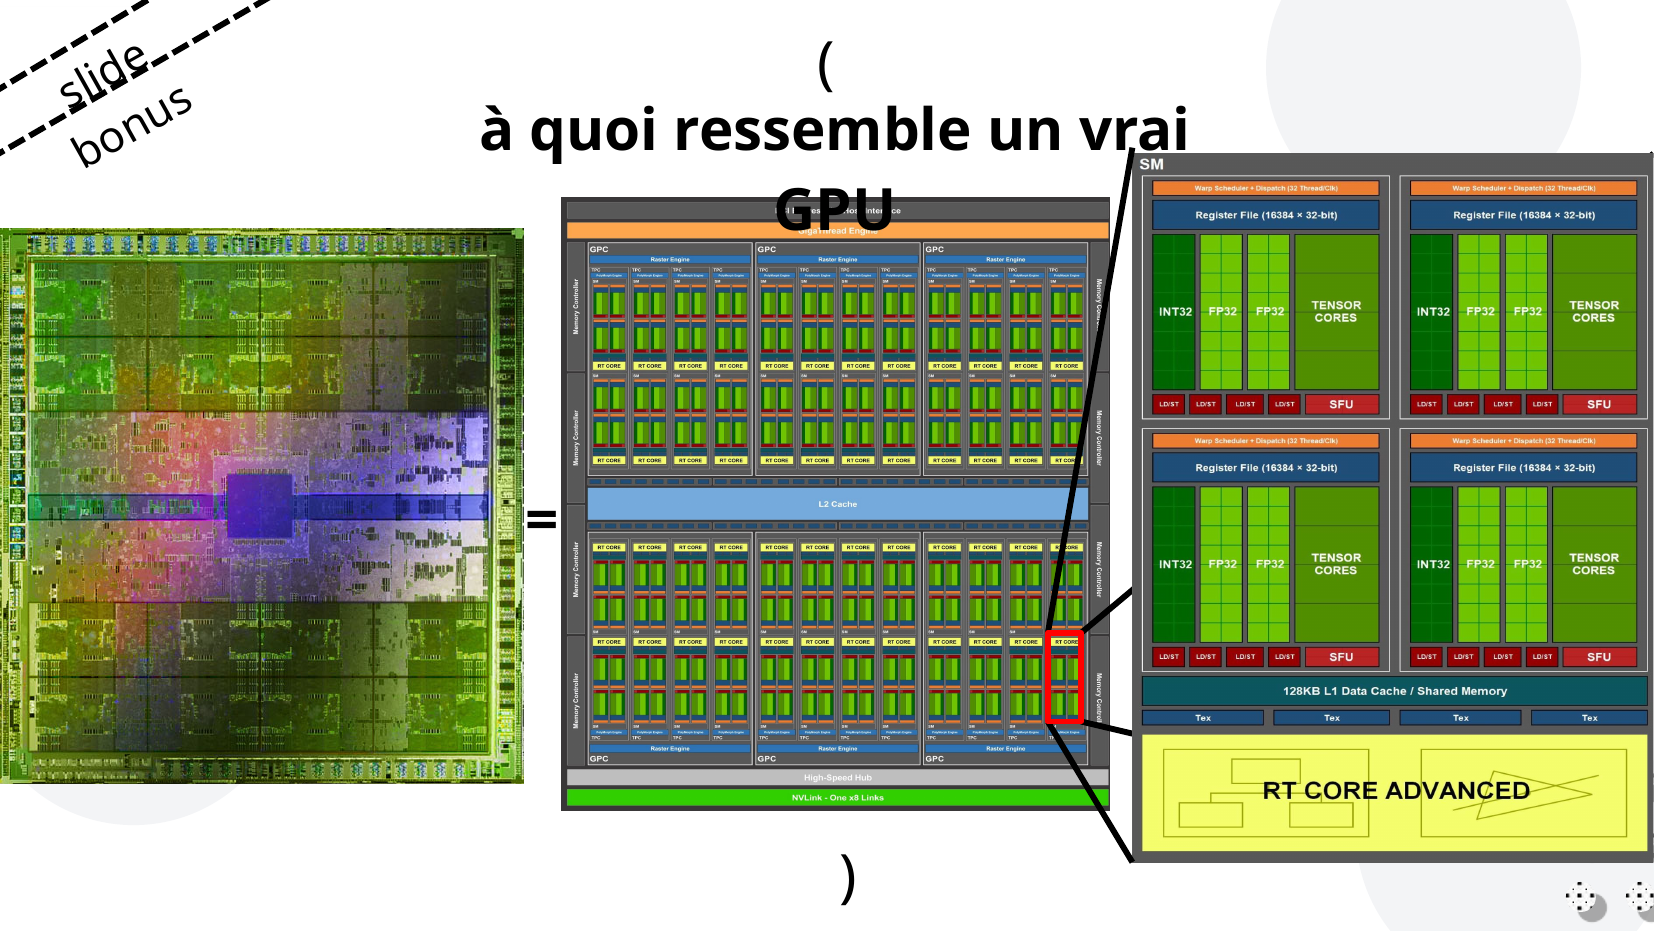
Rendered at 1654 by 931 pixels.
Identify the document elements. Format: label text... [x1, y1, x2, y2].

picture [1051, 636, 1078, 719]
picture [0, 228, 524, 784]
text_box = [137, 470, 948, 603]
text_box slide bonus [0, 0, 225, 152]
picture [1052, 300, 1110, 630]
text_box ( [803, 13, 849, 88]
text_box ) [442, 826, 1253, 912]
picture [1625, 881, 1654, 912]
picture [0, 72, 148, 187]
picture [1565, 881, 1596, 912]
picture [0, 5, 133, 84]
picture [1054, 724, 1110, 811]
picture [1084, 614, 1110, 725]
text_box à quoi ressemble un vrai GPU [430, 81, 1241, 213]
picture [561, 213, 1110, 811]
picture [866, 213, 882, 223]
picture [1132, 153, 1654, 863]
picture [786, 213, 802, 223]
